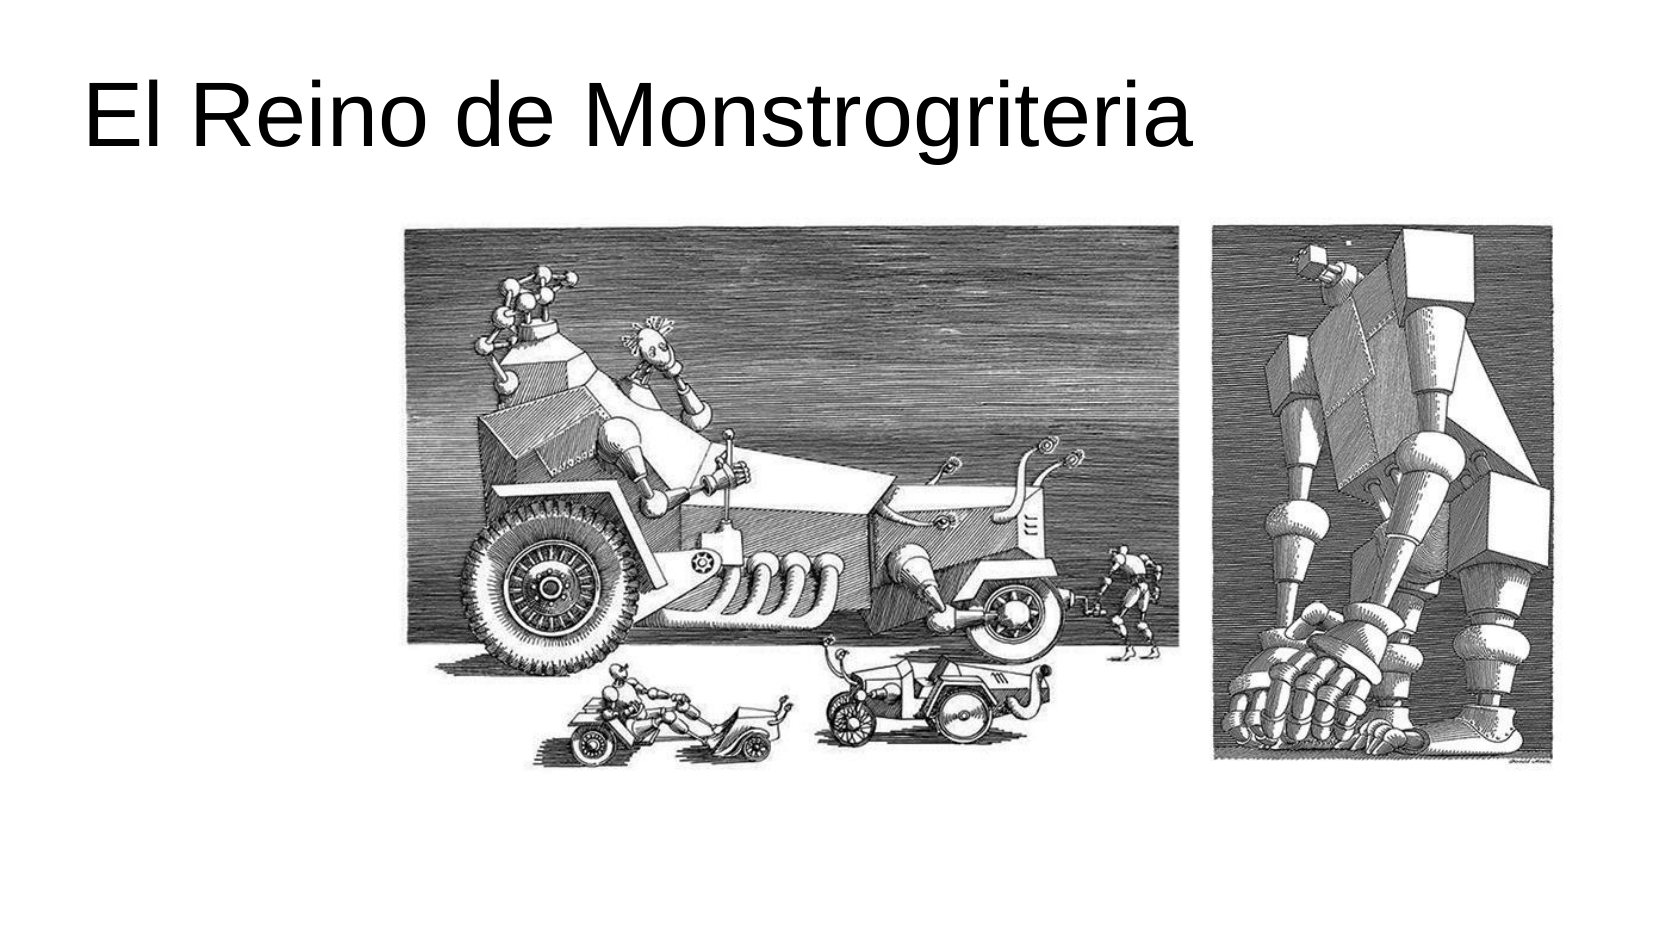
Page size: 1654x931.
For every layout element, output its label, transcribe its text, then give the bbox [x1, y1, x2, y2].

picture [380, 217, 1572, 780]
title El Reino de Monstrogriteria [82, 37, 1571, 193]
